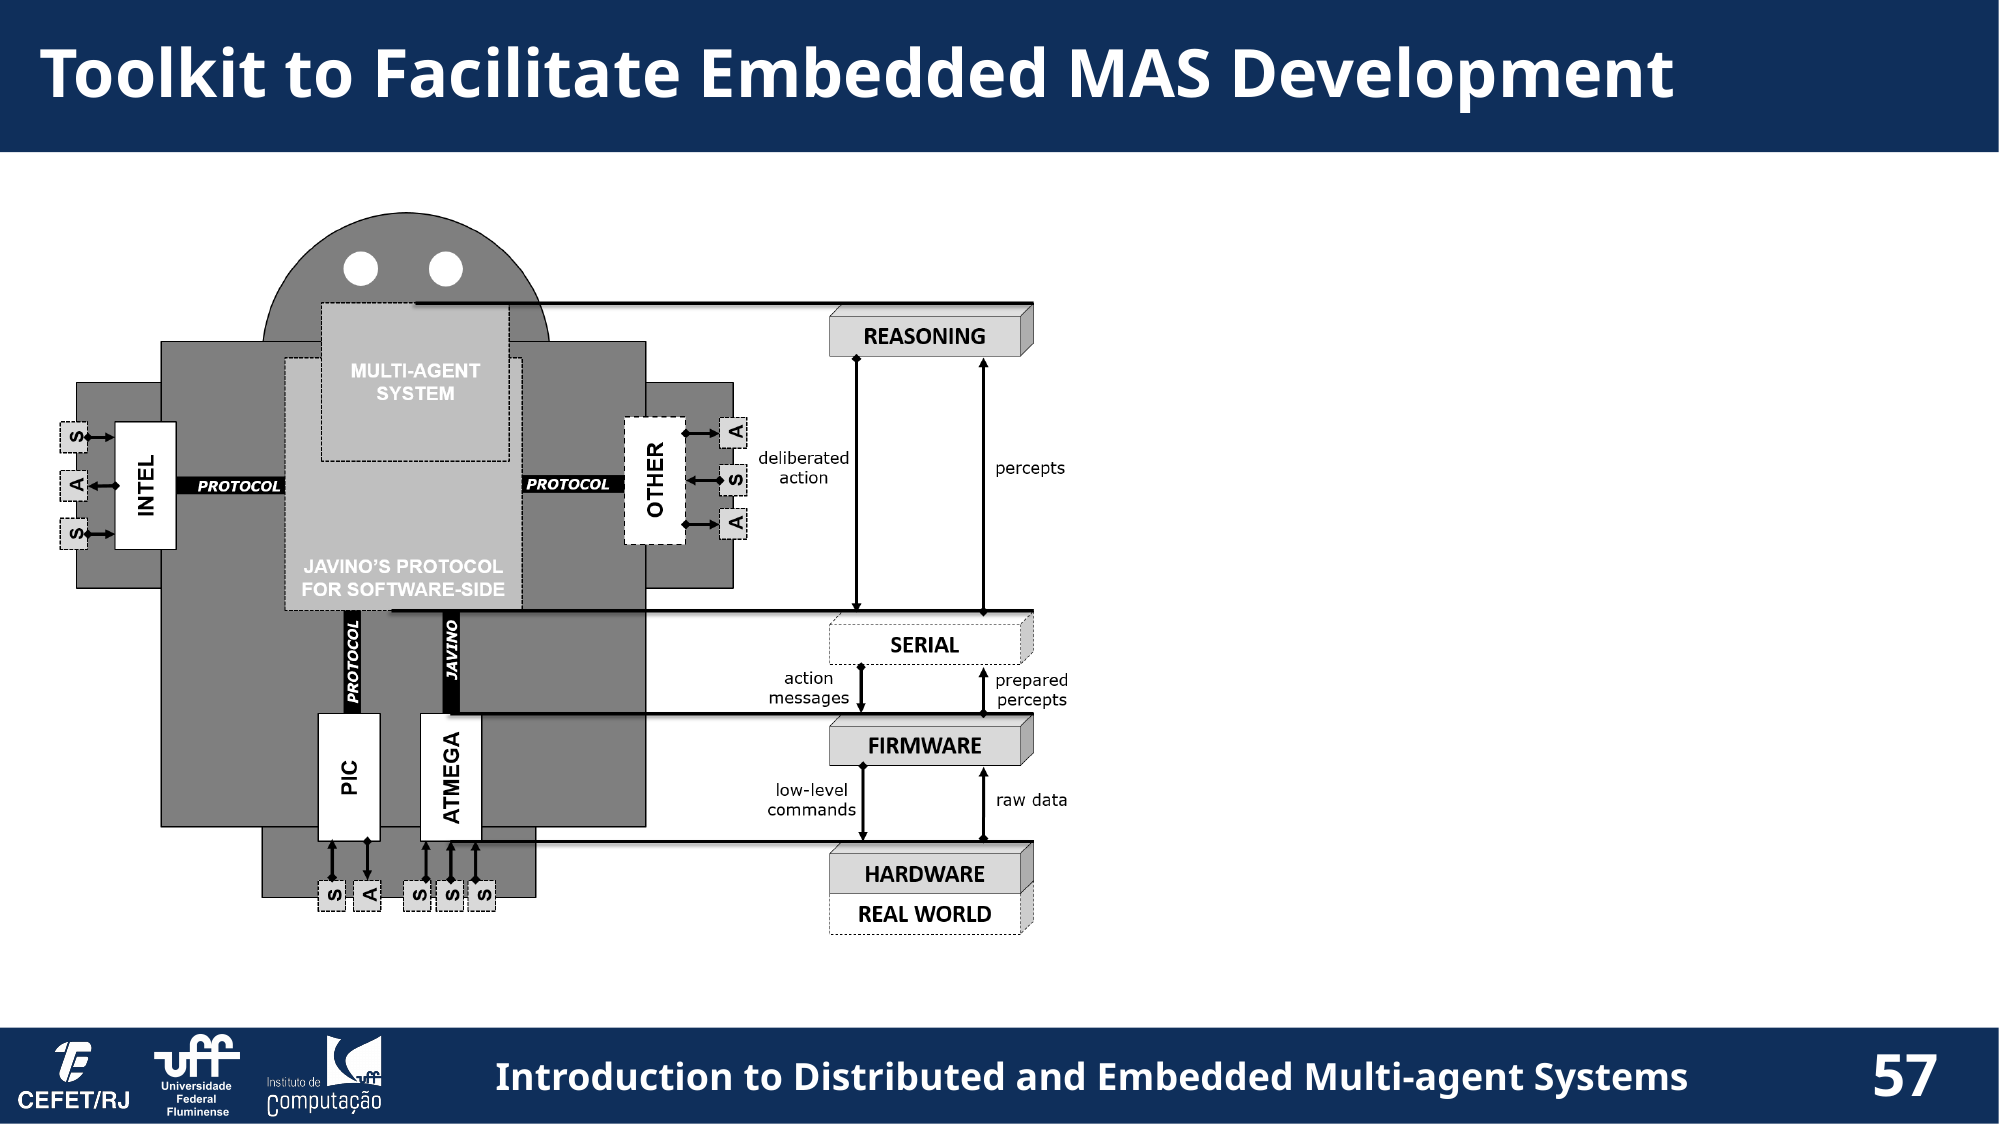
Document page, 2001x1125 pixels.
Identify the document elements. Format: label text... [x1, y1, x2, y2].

picture [153, 1033, 241, 1121]
picture [18, 1021, 129, 1125]
picture [265, 1033, 383, 1117]
picture [58, 212, 1091, 943]
text_box Toolkit to Facilitate Embedded MAS Development [25, 23, 1998, 116]
